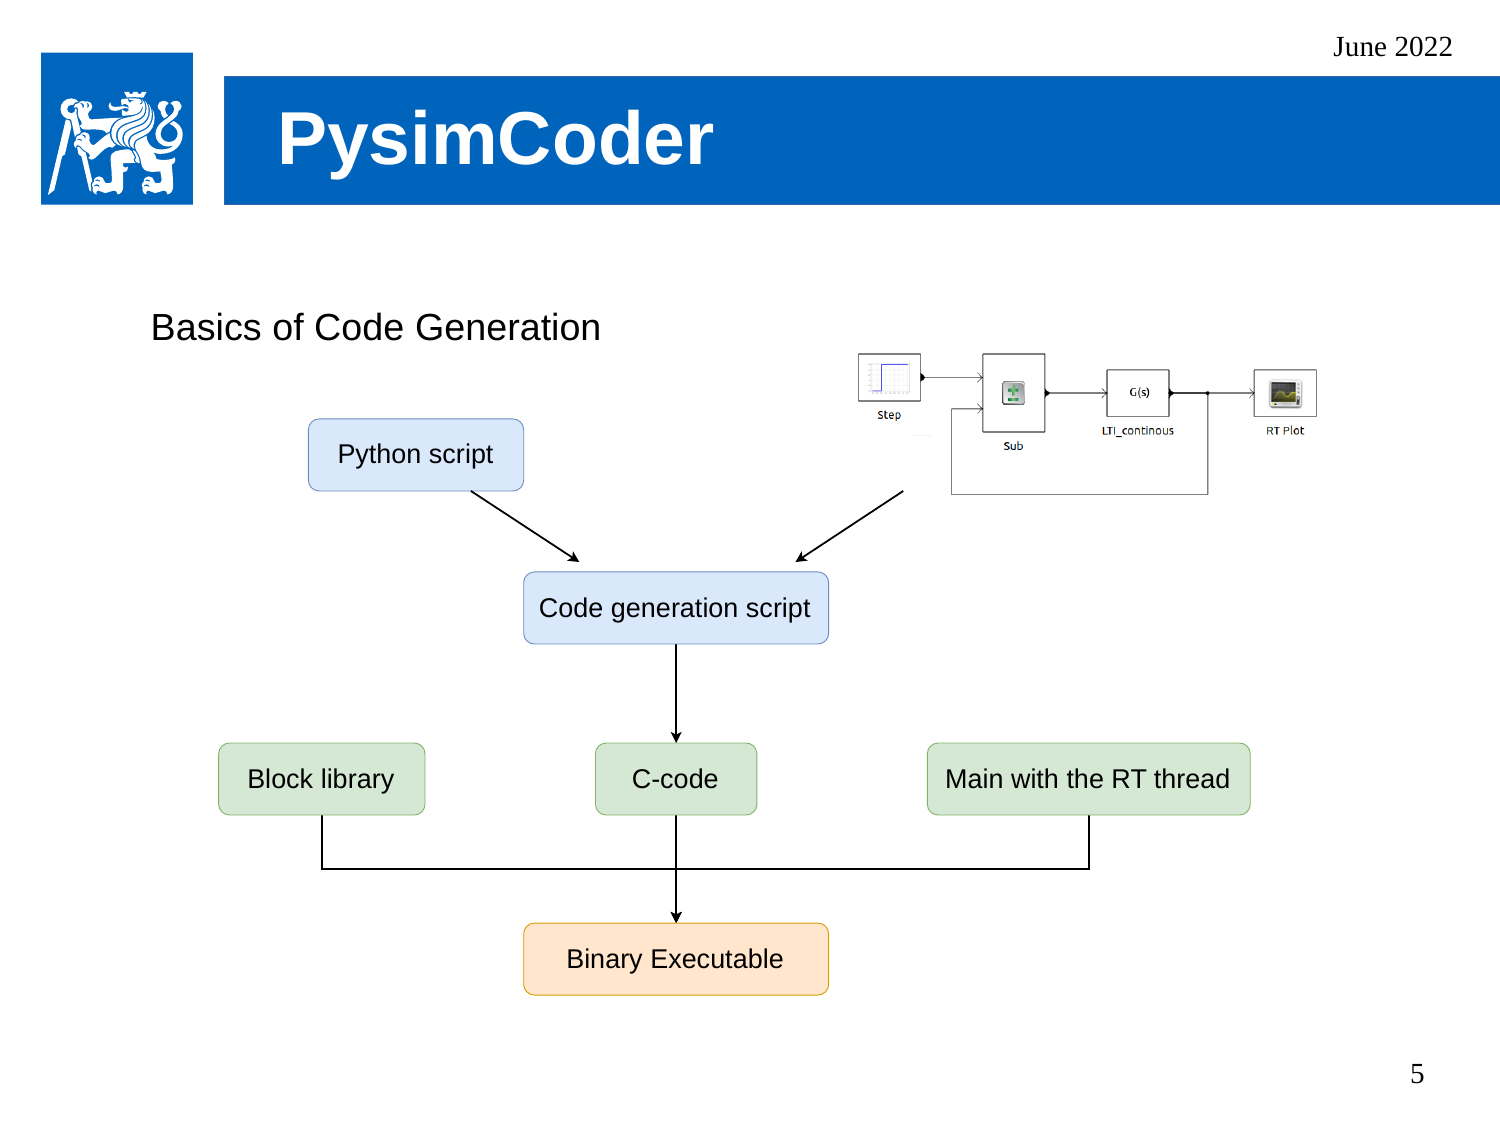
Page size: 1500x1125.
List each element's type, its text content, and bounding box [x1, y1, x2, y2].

title PysimCoder [277, 44, 1500, 181]
picture [37, 237, 1475, 1051]
